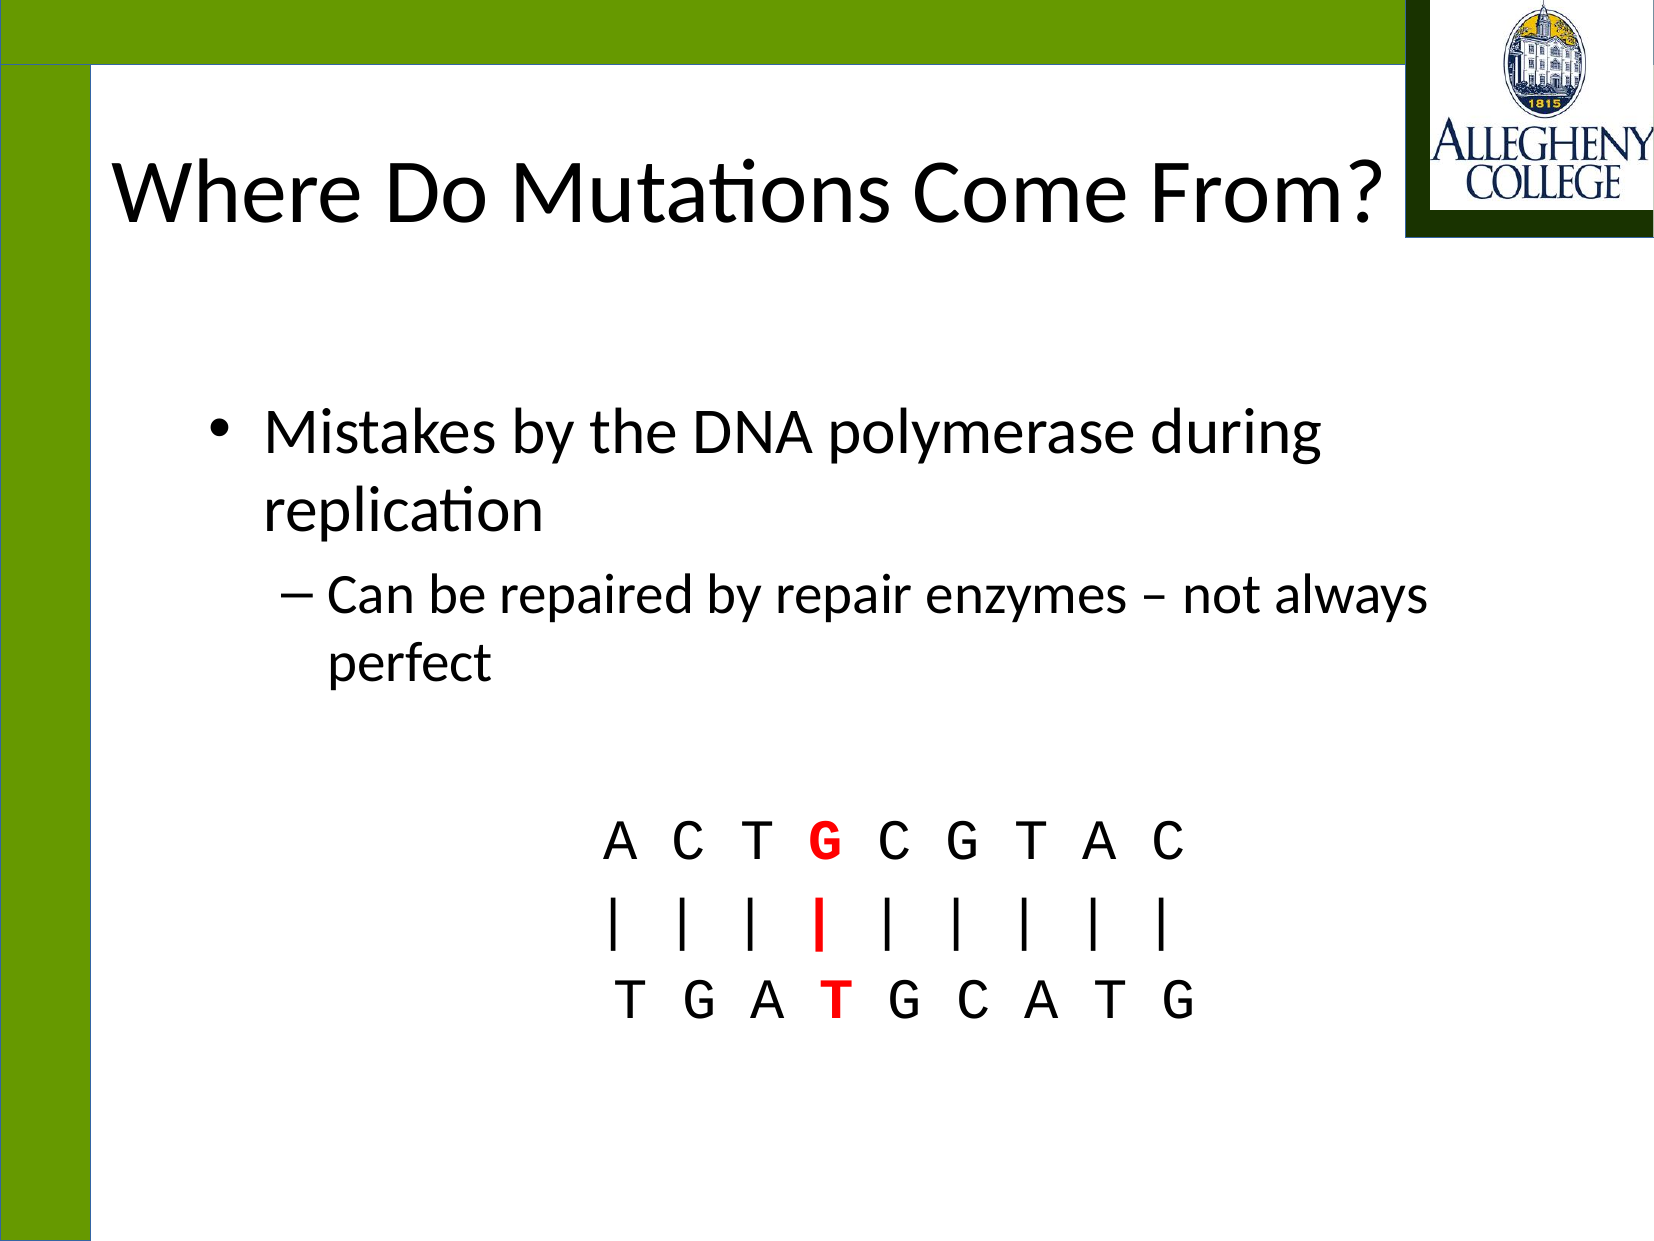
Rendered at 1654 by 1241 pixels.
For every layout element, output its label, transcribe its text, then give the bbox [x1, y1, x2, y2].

text_box [0, 0, 1654, 1241]
title Where Do Mutations Come From? [75, 92, 1426, 280]
list Mistakes by the DNA polymerase during replication Can be repaired by repair enzymes – not always perfect A C T G C G T A C | | | | | | | | | T G A T G C A T G [193, 380, 1544, 1124]
picture [1430, 0, 1654, 210]
